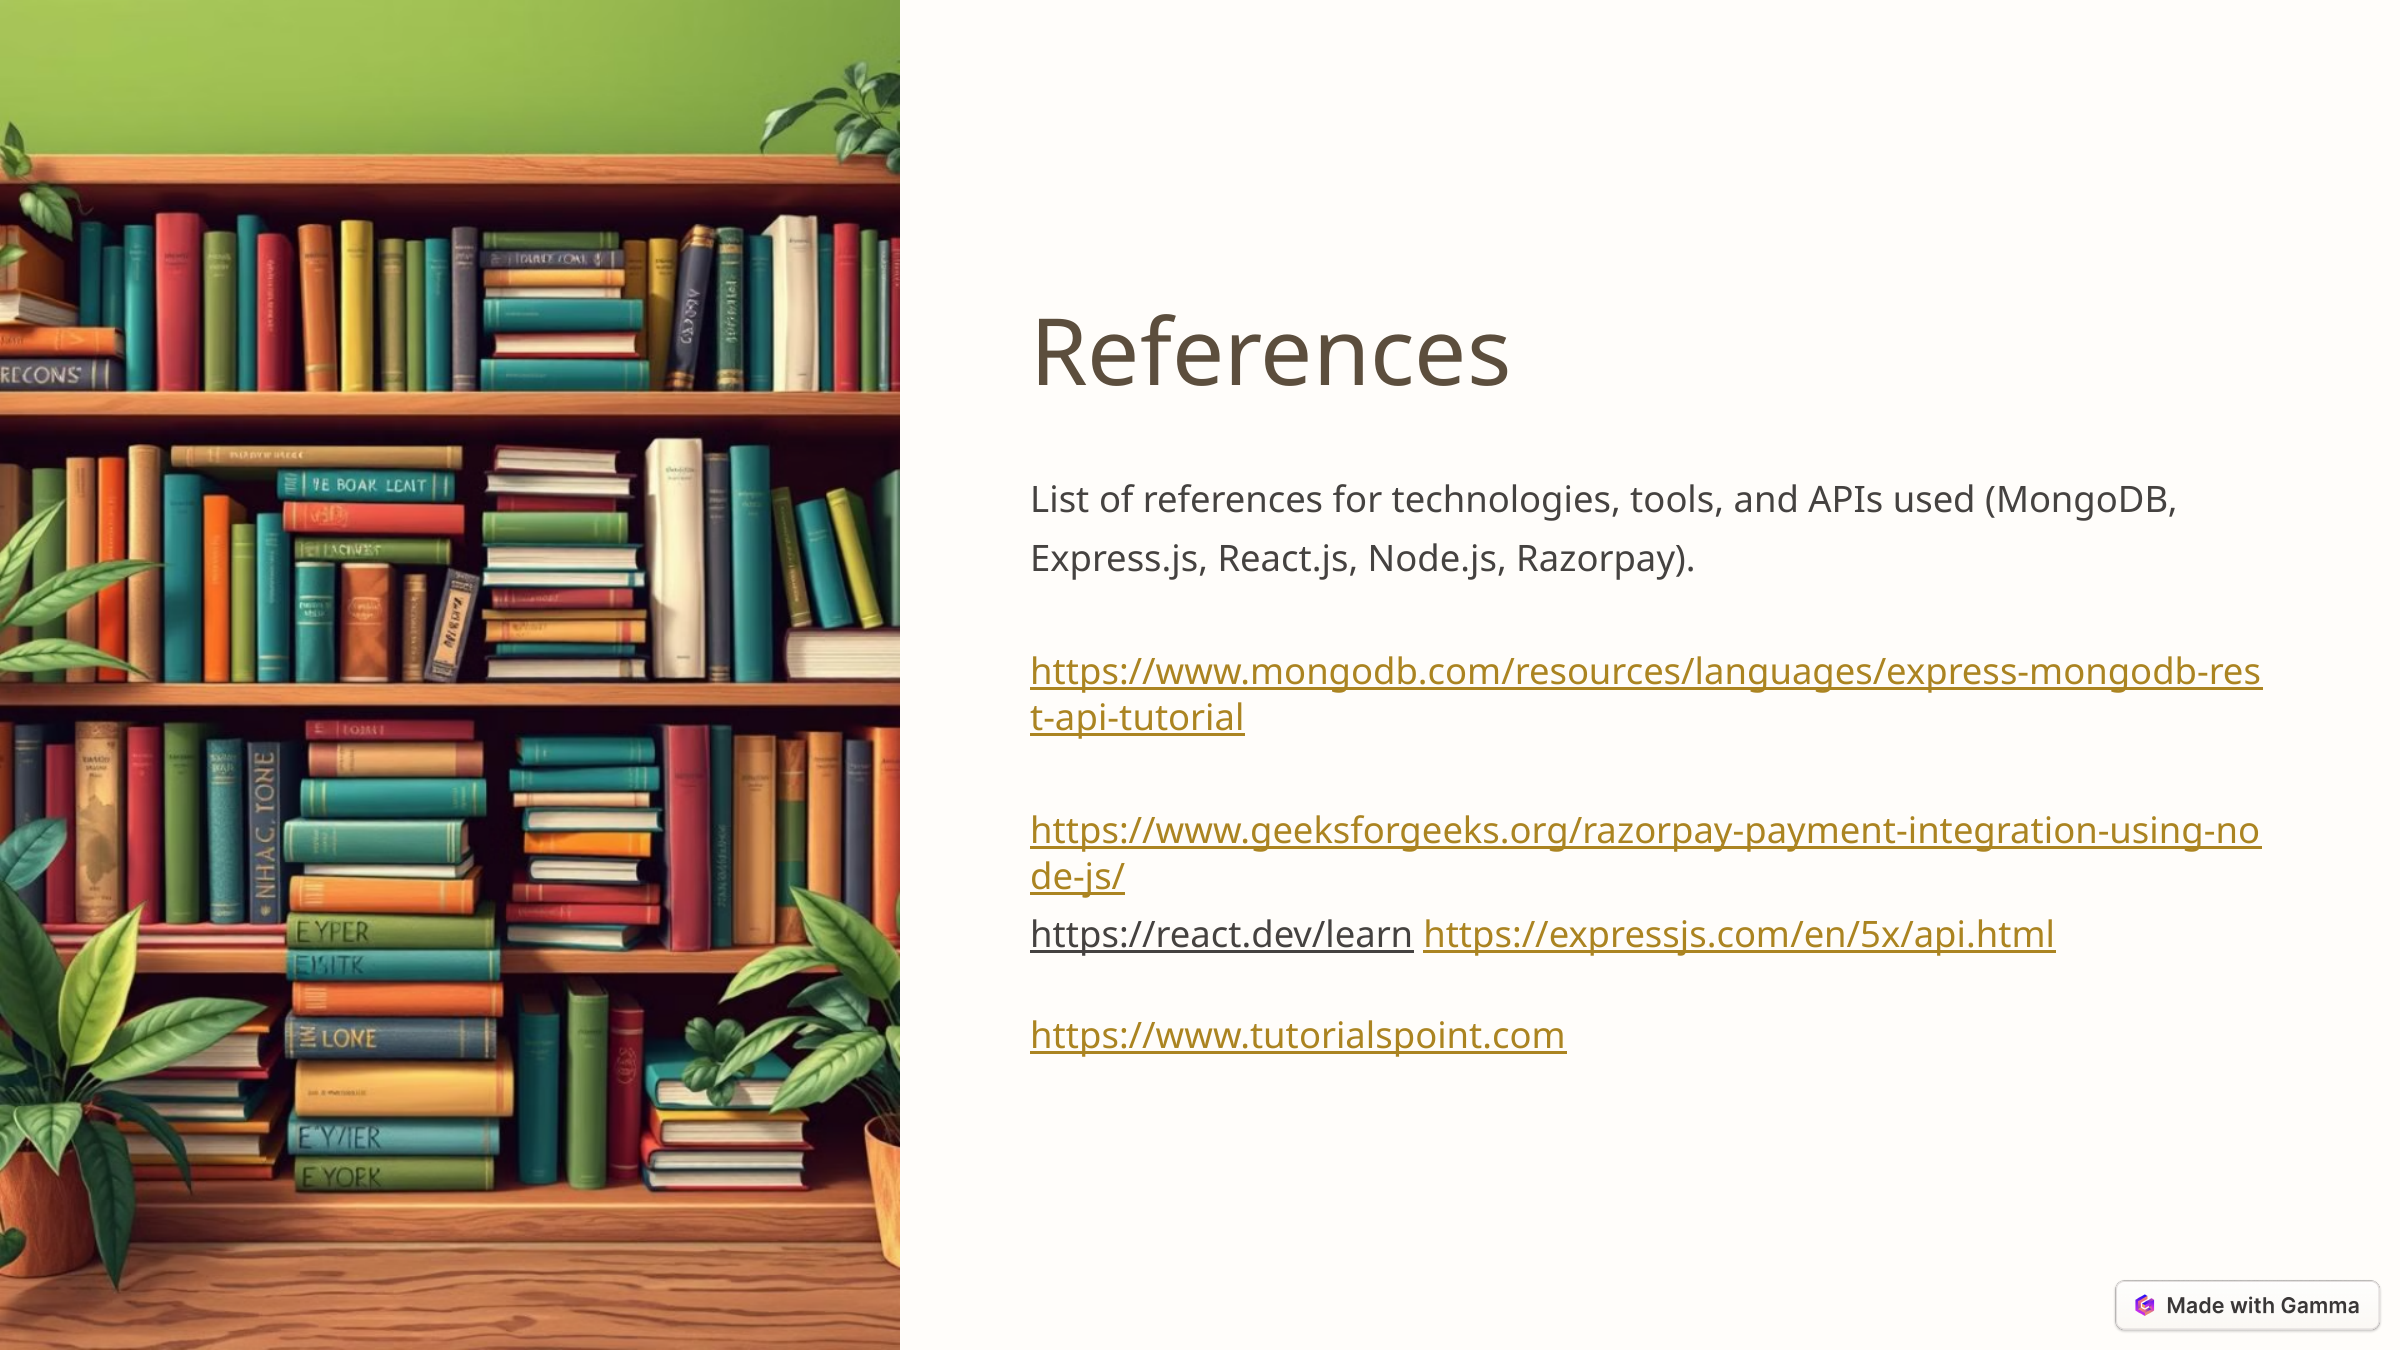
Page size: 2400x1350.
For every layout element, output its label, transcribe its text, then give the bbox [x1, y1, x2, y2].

text_box References [1030, 288, 1961, 405]
text_box List of references for technologies, tools, and APIs used (MongoDB, Express.js, React.js, Node.js, Razorpay). https://www.mongodb.com/resources/languages/express-mongodb-rest-api-tutorial [1030, 460, 2270, 699]
text_box https://www.geeksforgeeks.org/razorpay-payment-integration-using-node-js/ [1030, 797, 2270, 860]
text_box https://react.dev/learn https://expressjs.com/en/5x/api.html [1030, 900, 2270, 961]
picture [0, 0, 900, 1350]
picture [2106, 1271, 2389, 1339]
text_box https://www.tutorialspoint.com [1030, 1002, 2270, 1062]
